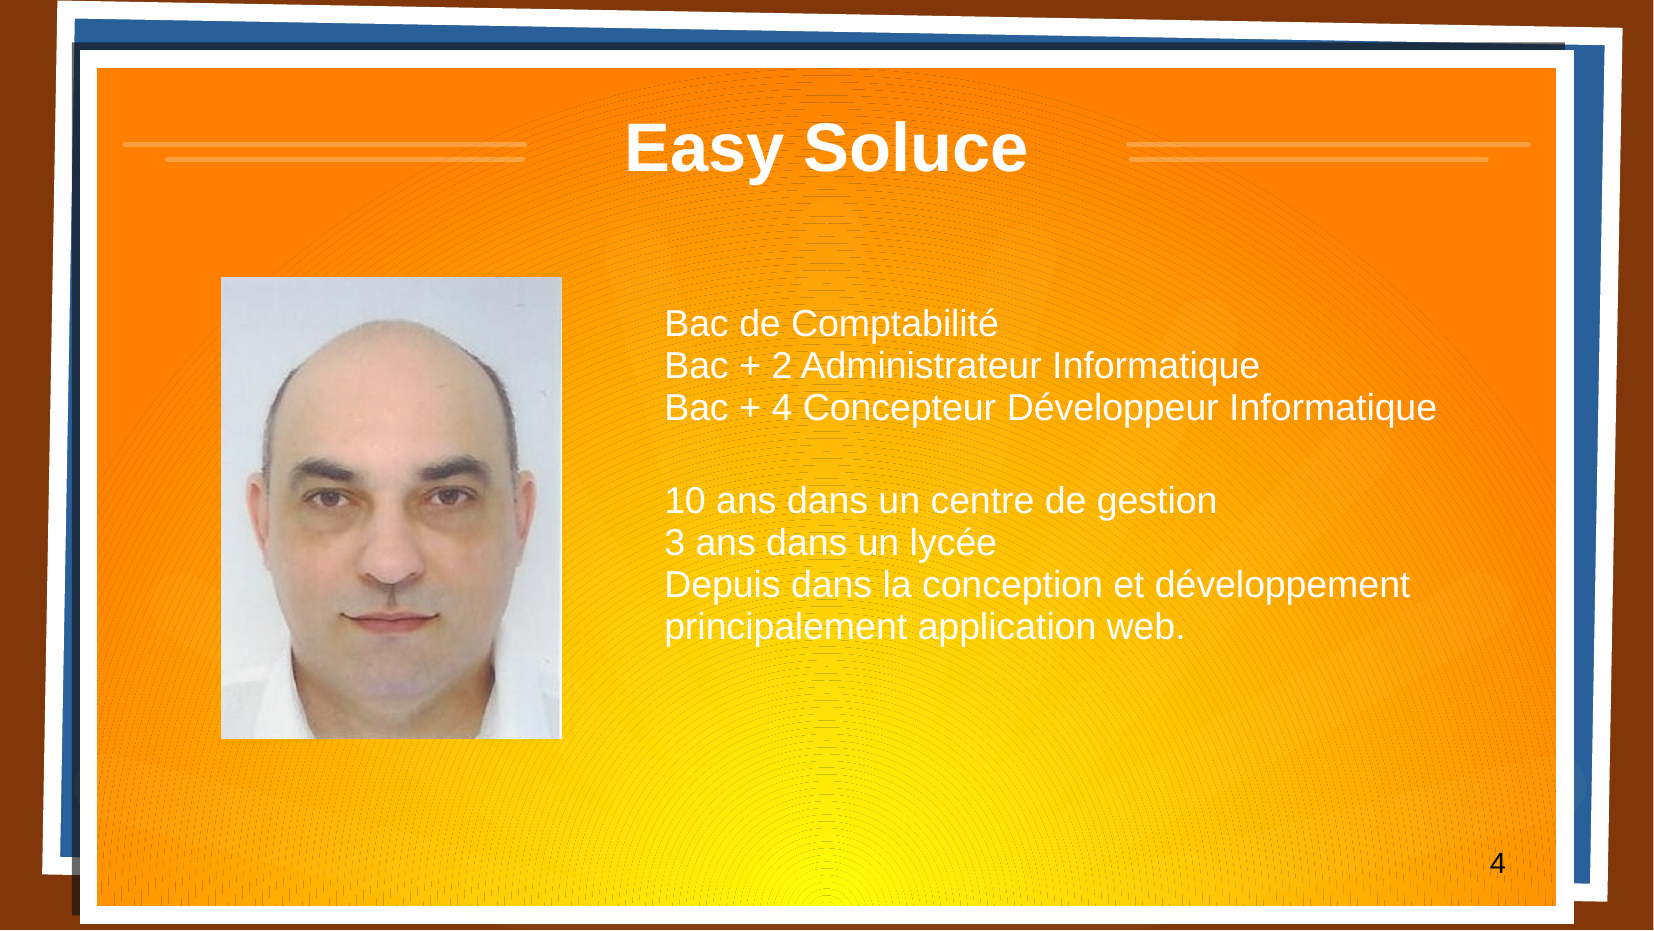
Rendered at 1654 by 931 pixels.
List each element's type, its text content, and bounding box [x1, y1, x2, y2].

text_box 10 ans dans un centre de gestion 3 ans dans un lycée Depuis dans la conception et développement principalement application web. [649, 472, 1426, 656]
picture [221, 277, 562, 739]
text_box Bac de Comptabilité Bac + 2 Administrateur Informatique Bac + 4 Concepteur Développeur Informatique [649, 295, 1453, 437]
title Easy Soluce [531, 73, 1123, 222]
